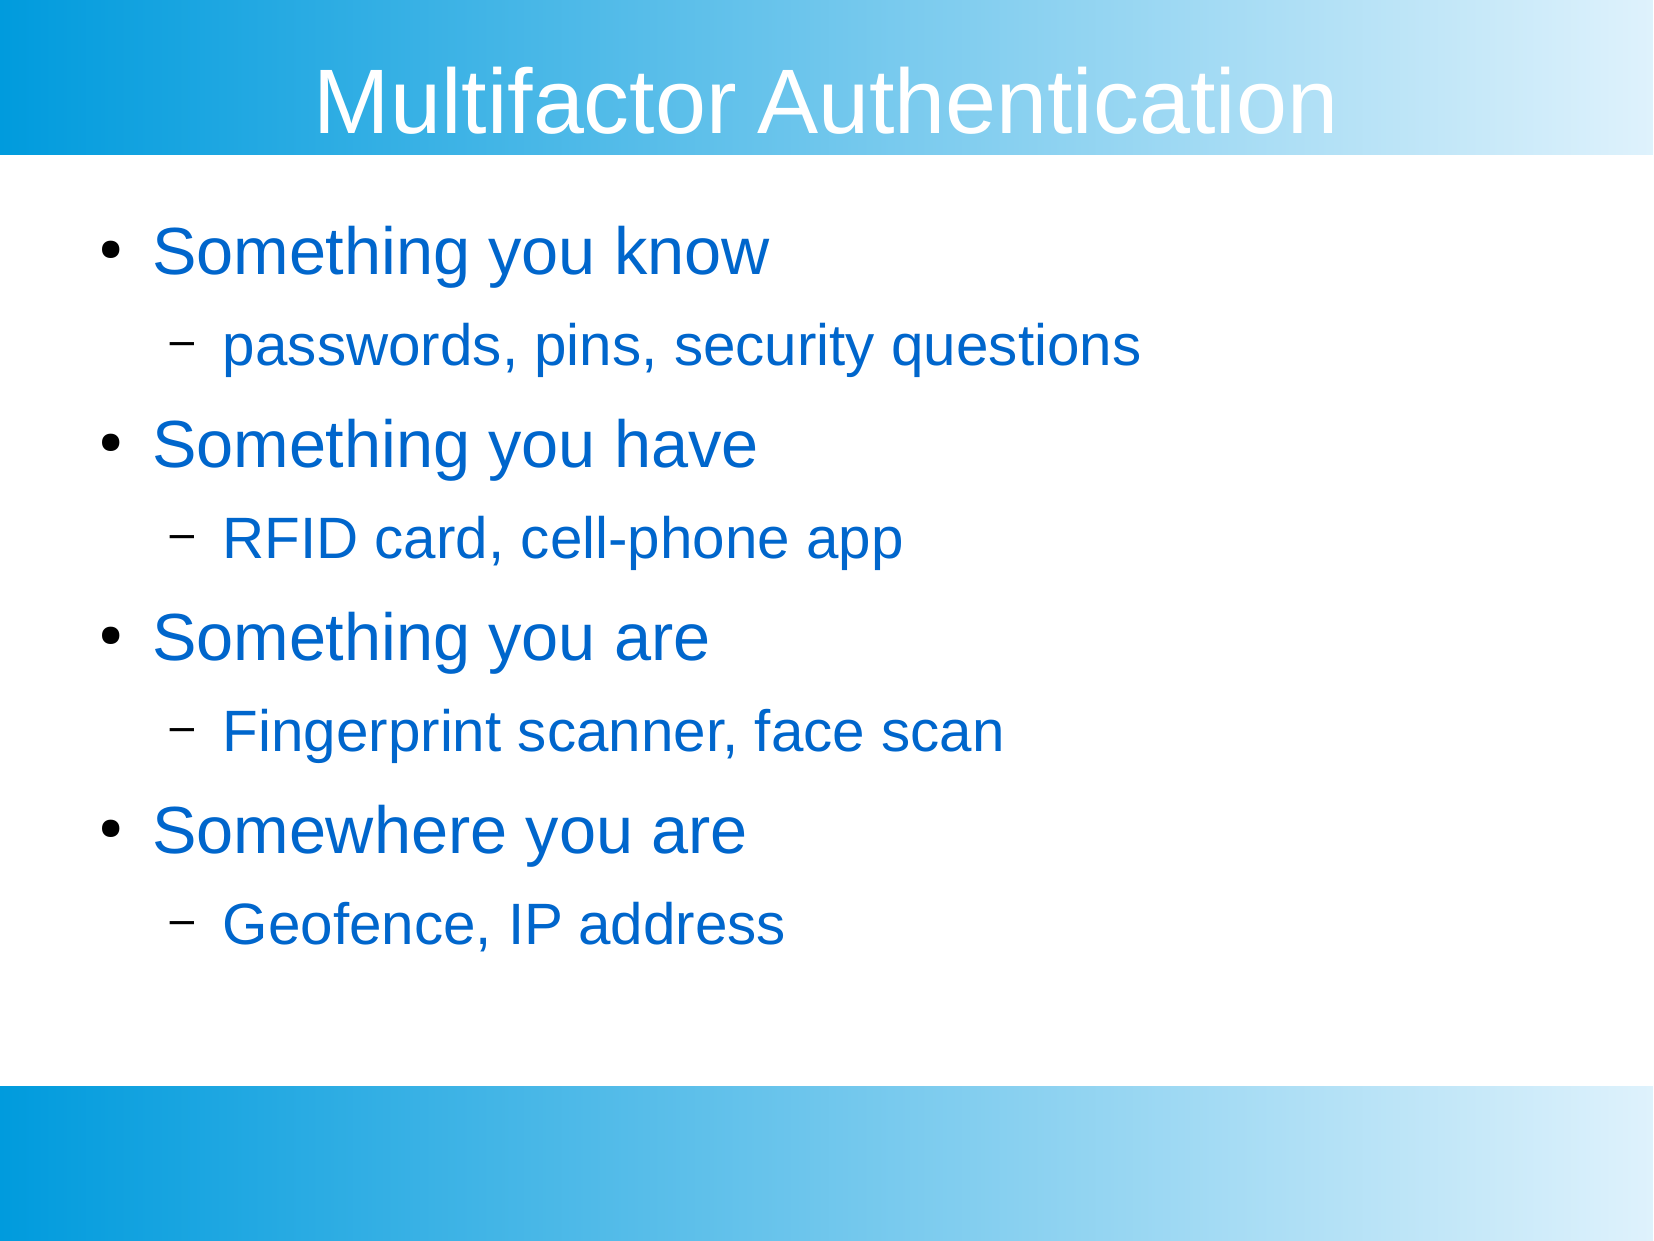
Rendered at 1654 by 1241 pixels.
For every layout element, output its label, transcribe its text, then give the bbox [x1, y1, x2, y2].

list Something you know passwords, pins, security questions Something you have RFID card, cell-phone app Something you are Fingerprint scanner, face scan Somewhere you are Geofence, IP address [81, 214, 1570, 934]
title Multifactor Authentication [82, 49, 1571, 155]
